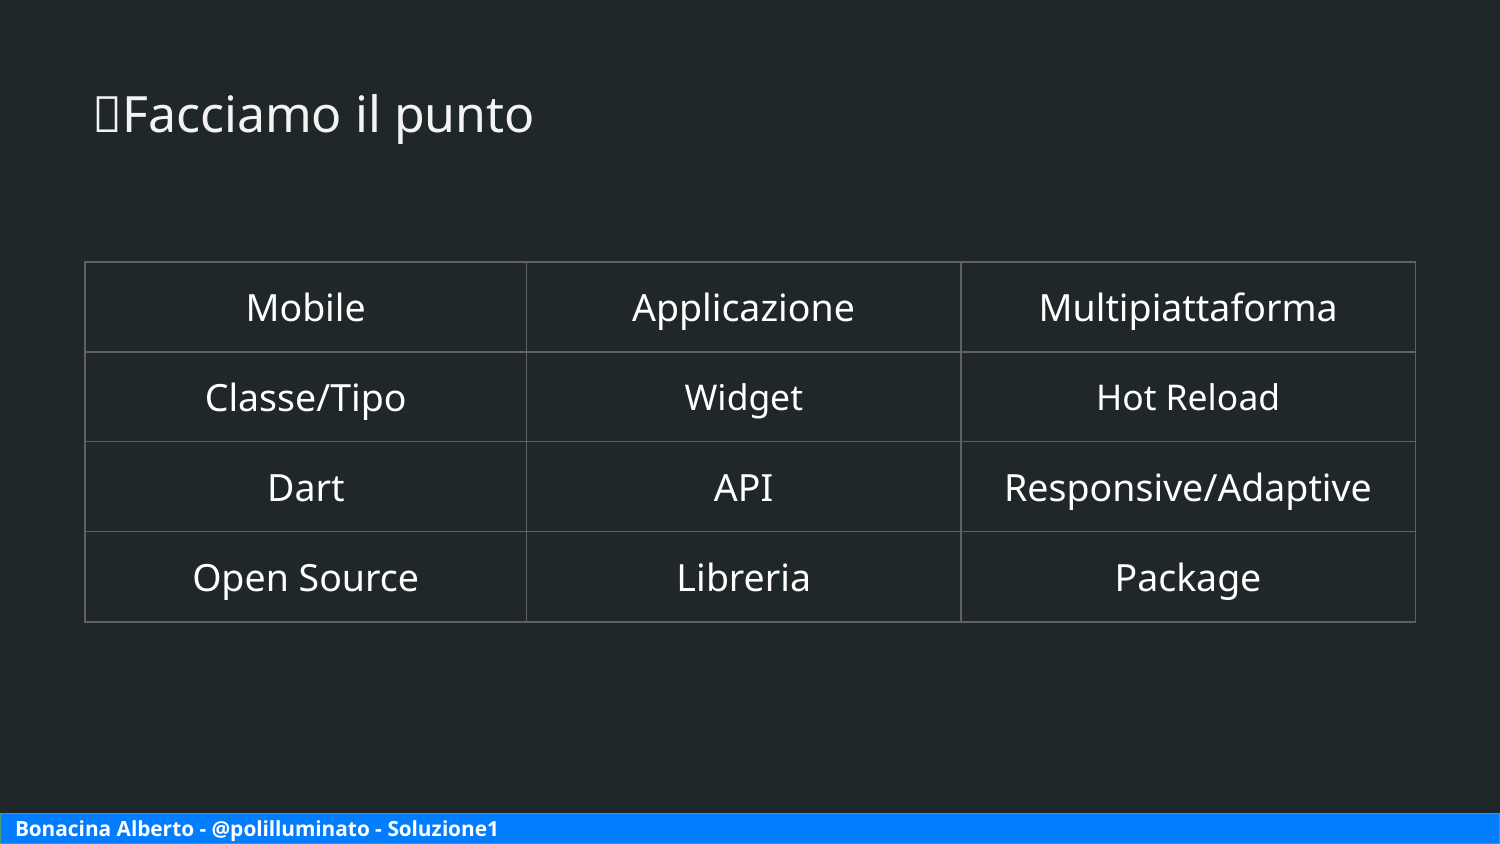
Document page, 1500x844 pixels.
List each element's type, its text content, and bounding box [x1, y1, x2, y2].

table_cell Libreria [527, 532, 960, 621]
table_cell Hot Reload [962, 353, 1415, 441]
table_cell Responsive/Adaptive [962, 442, 1415, 531]
table_header Applicazione [527, 263, 960, 351]
table_cell Package [962, 532, 1415, 621]
table_cell Widget [527, 353, 960, 441]
table_cell Dart [86, 442, 526, 531]
table_cell Open Source [86, 532, 526, 621]
table_header Mobile [86, 263, 526, 351]
table_header Multipiattaforma [962, 263, 1415, 351]
text_box 🧾Facciamo il punto [77, 67, 699, 159]
text_box Bonacina Alberto - @polilluminato - Soluzione1 [0, 800, 1500, 844]
table_cell Classe/Tipo [86, 353, 526, 441]
table_cell API [527, 442, 960, 531]
